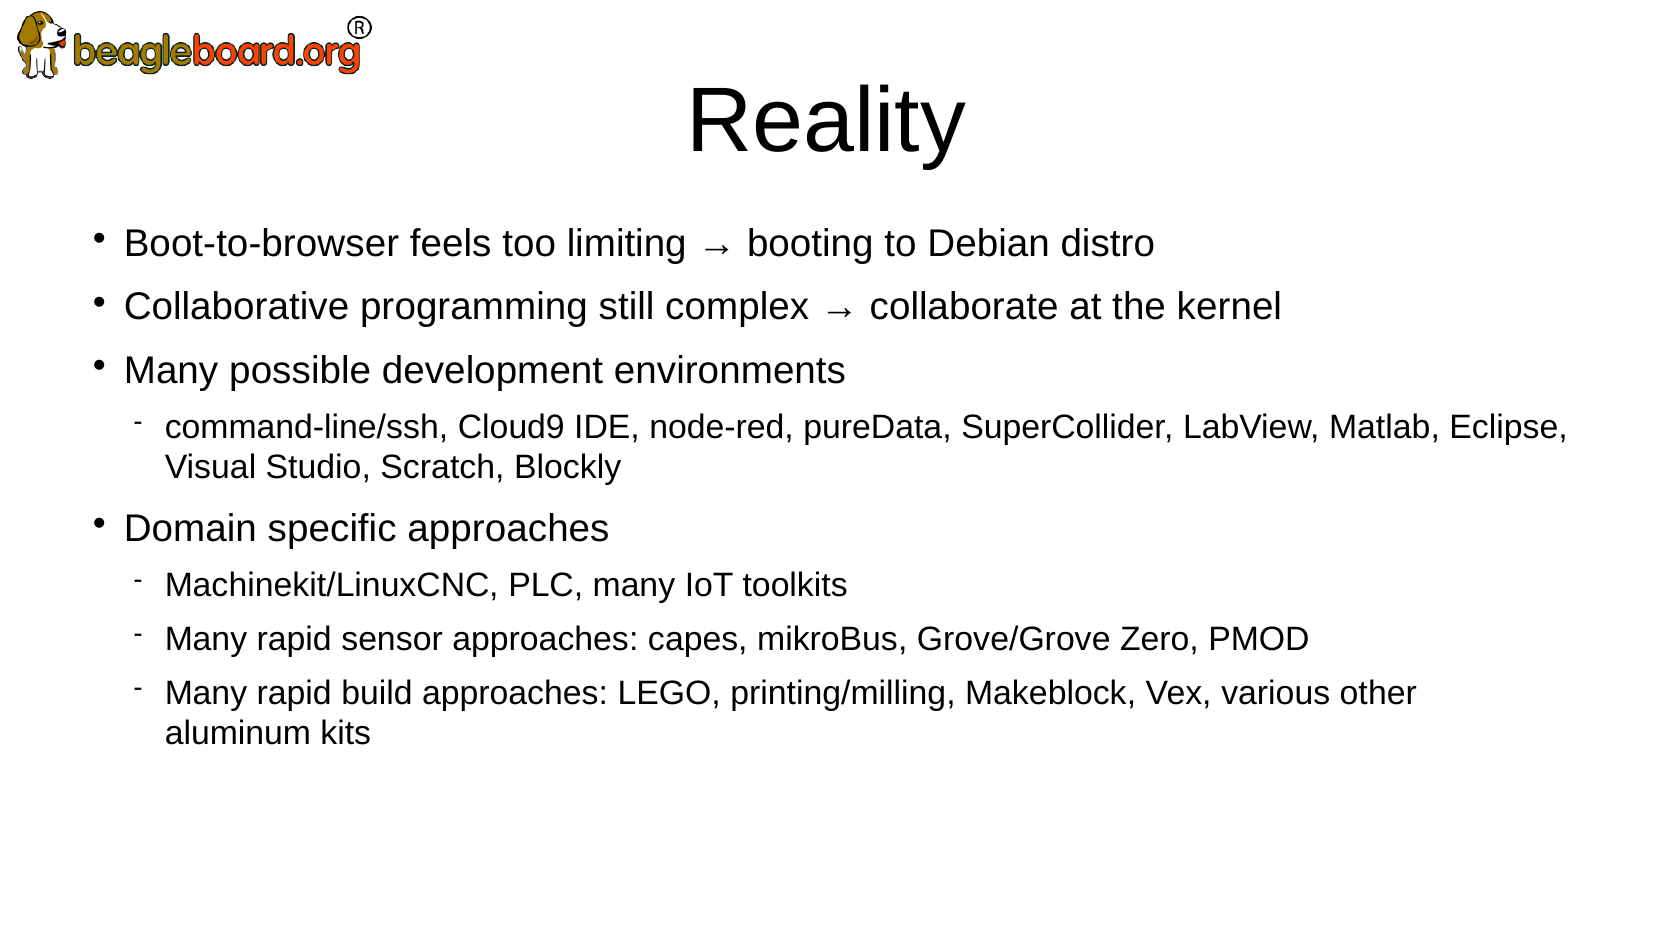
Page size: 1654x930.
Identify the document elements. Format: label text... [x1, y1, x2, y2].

picture [17, 11, 372, 79]
text_box Boot-to-browser feels too limiting → booting to Debian distro Collaborative programming still complex → collaborate at the kernel Many possible development environments command-line/ssh, Cloud9 IDE, node-red, pureData, SuperCollider, LabView, Matlab, Eclipse, Visual Studio, Scratch, Blockly Domain specific approaches Machinekit/LinuxCNC, PLC, many IoT toolkits Many rapid sensor approaches: capes, mikroBus, Grove/Grove Zero, PMOD Many rapid build approaches: LEGO, printing/milling, Makeblock, Vex, various other aluminum kits [82, 217, 1571, 757]
text_box Reality [82, 36, 1571, 193]
